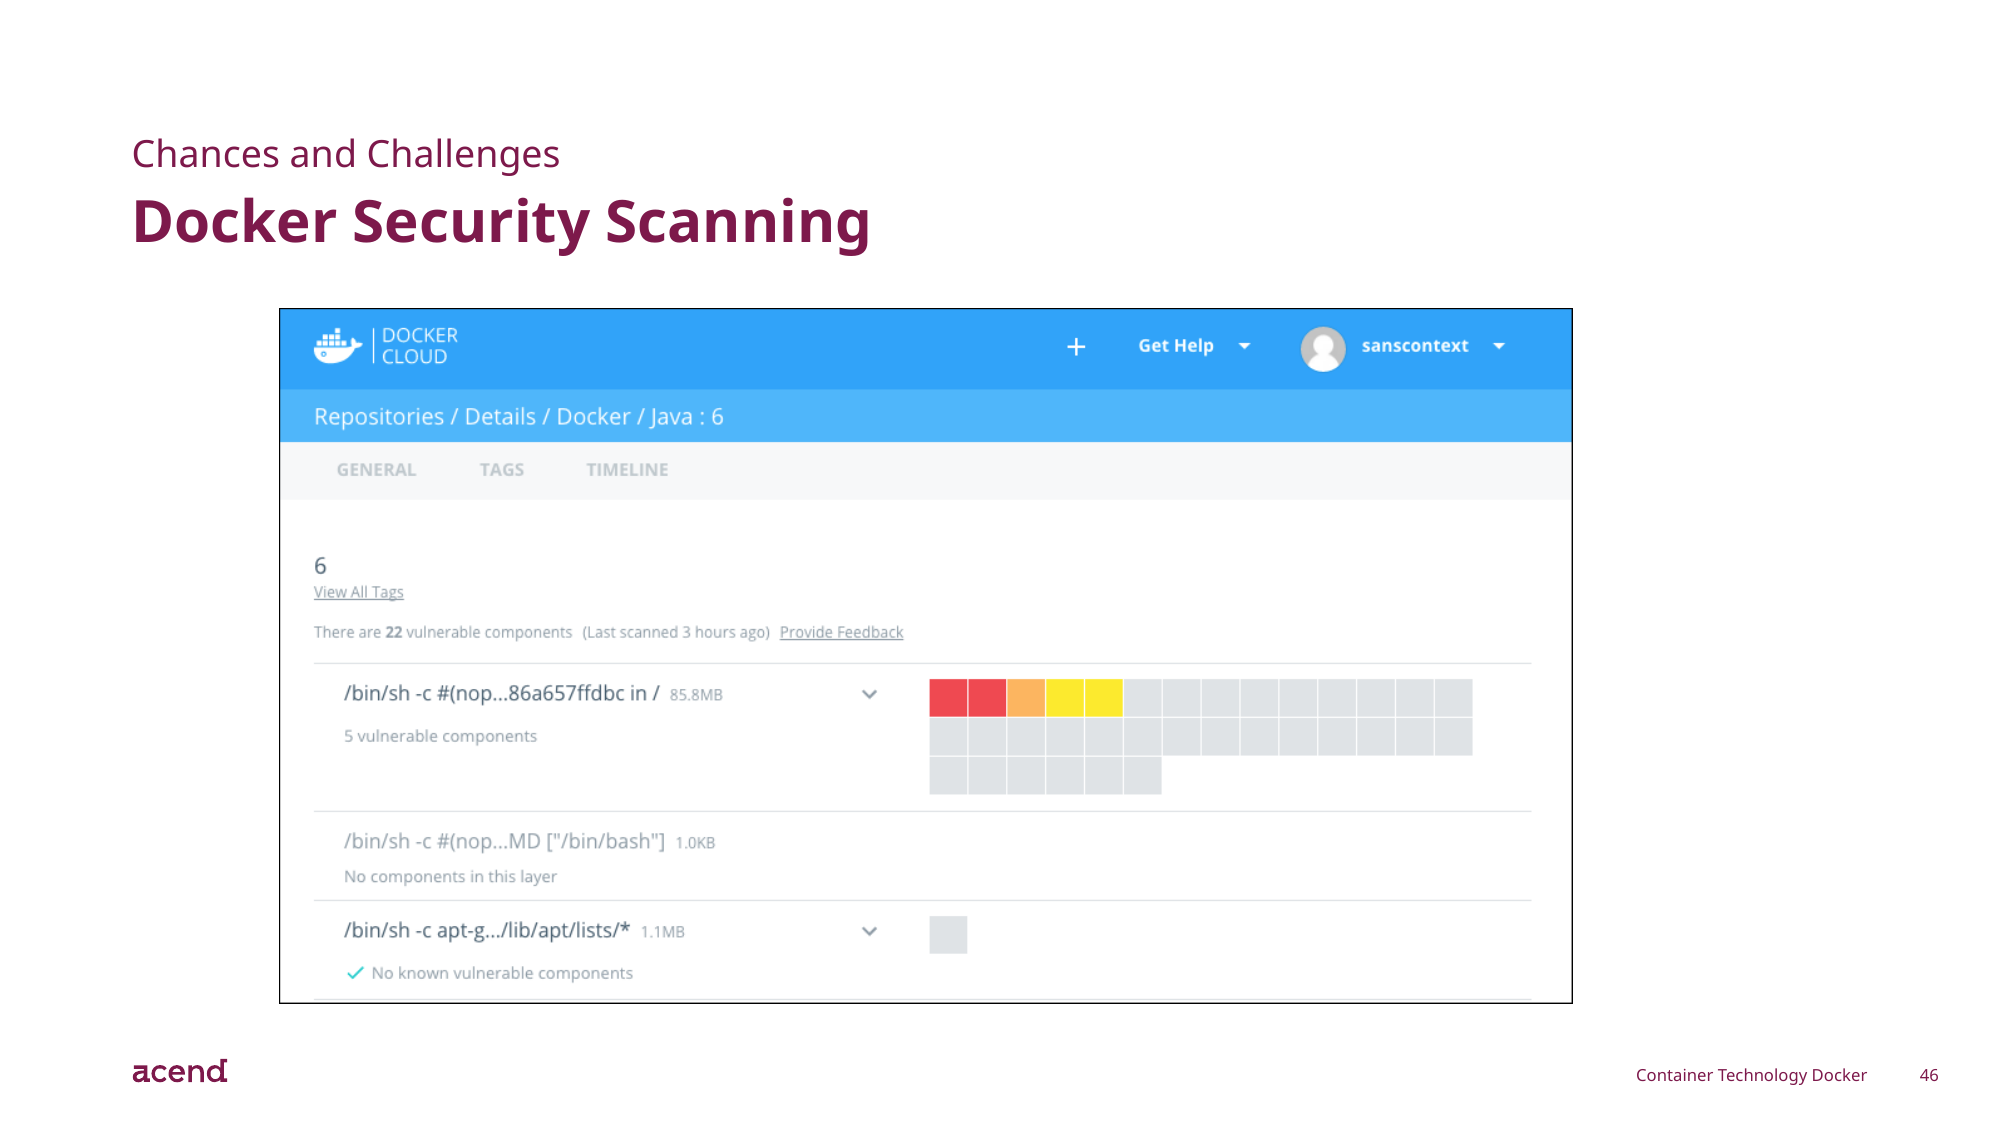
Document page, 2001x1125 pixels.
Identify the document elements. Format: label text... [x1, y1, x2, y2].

list Chances and Challenges [131, 125, 1869, 184]
picture [279, 308, 1573, 1004]
title Docker Security Scanning [131, 184, 1869, 332]
